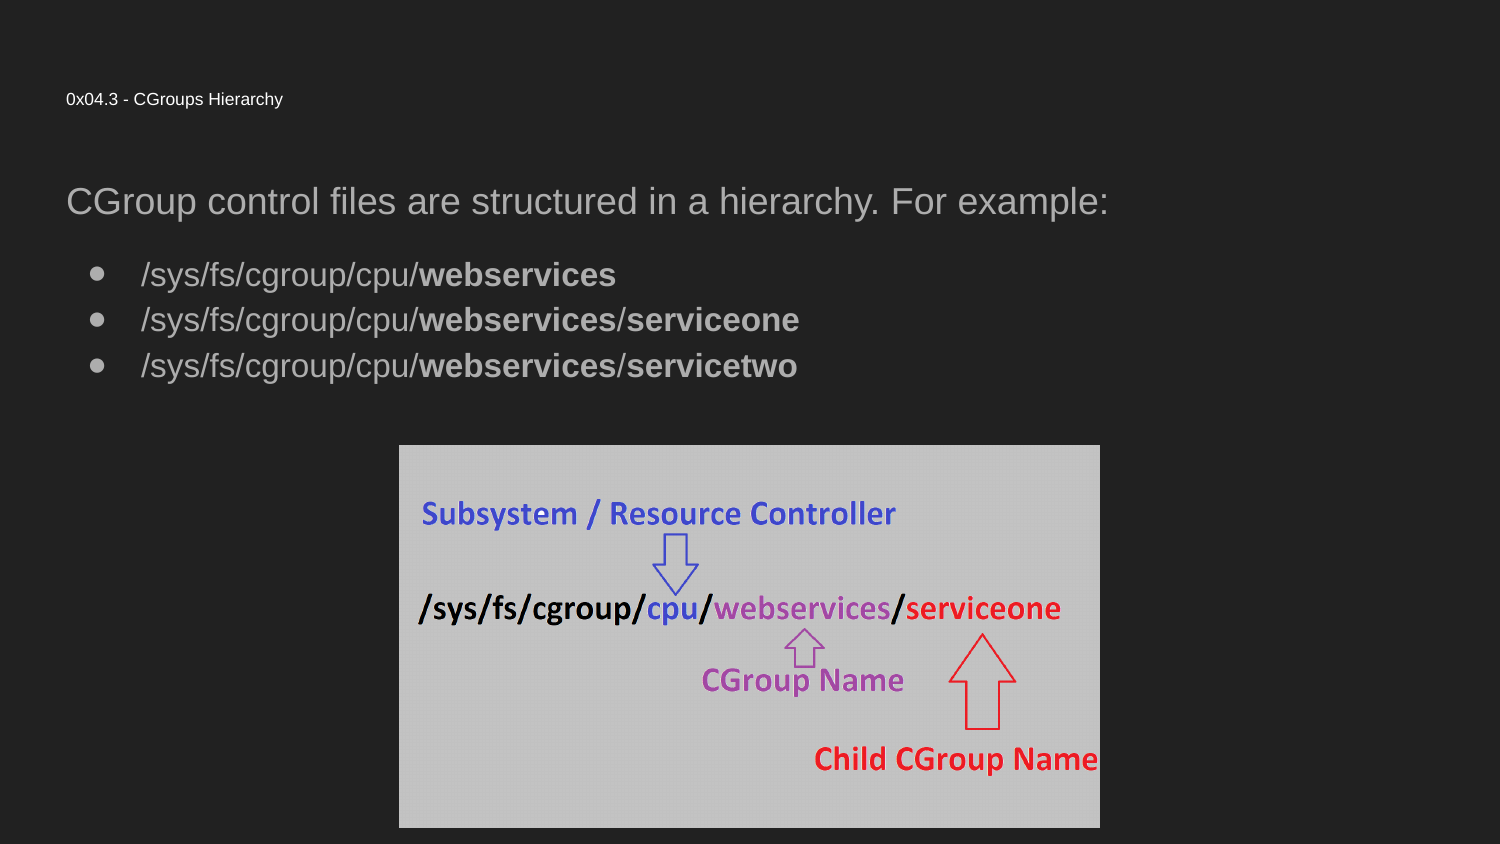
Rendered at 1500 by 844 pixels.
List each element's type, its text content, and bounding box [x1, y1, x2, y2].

title 0x04.3 - CGroups Hierarchy [51, 72, 1449, 167]
list CGroup control files are structured in a hierarchy. For example: /sys/fs/cgroup/cpu/webservices /sys/fs/cgroup/cpu/webservices/serviceone /sys/fs/cgroup/cpu/webservices/servicetwo [51, 155, 1313, 716]
picture [399, 445, 1100, 828]
